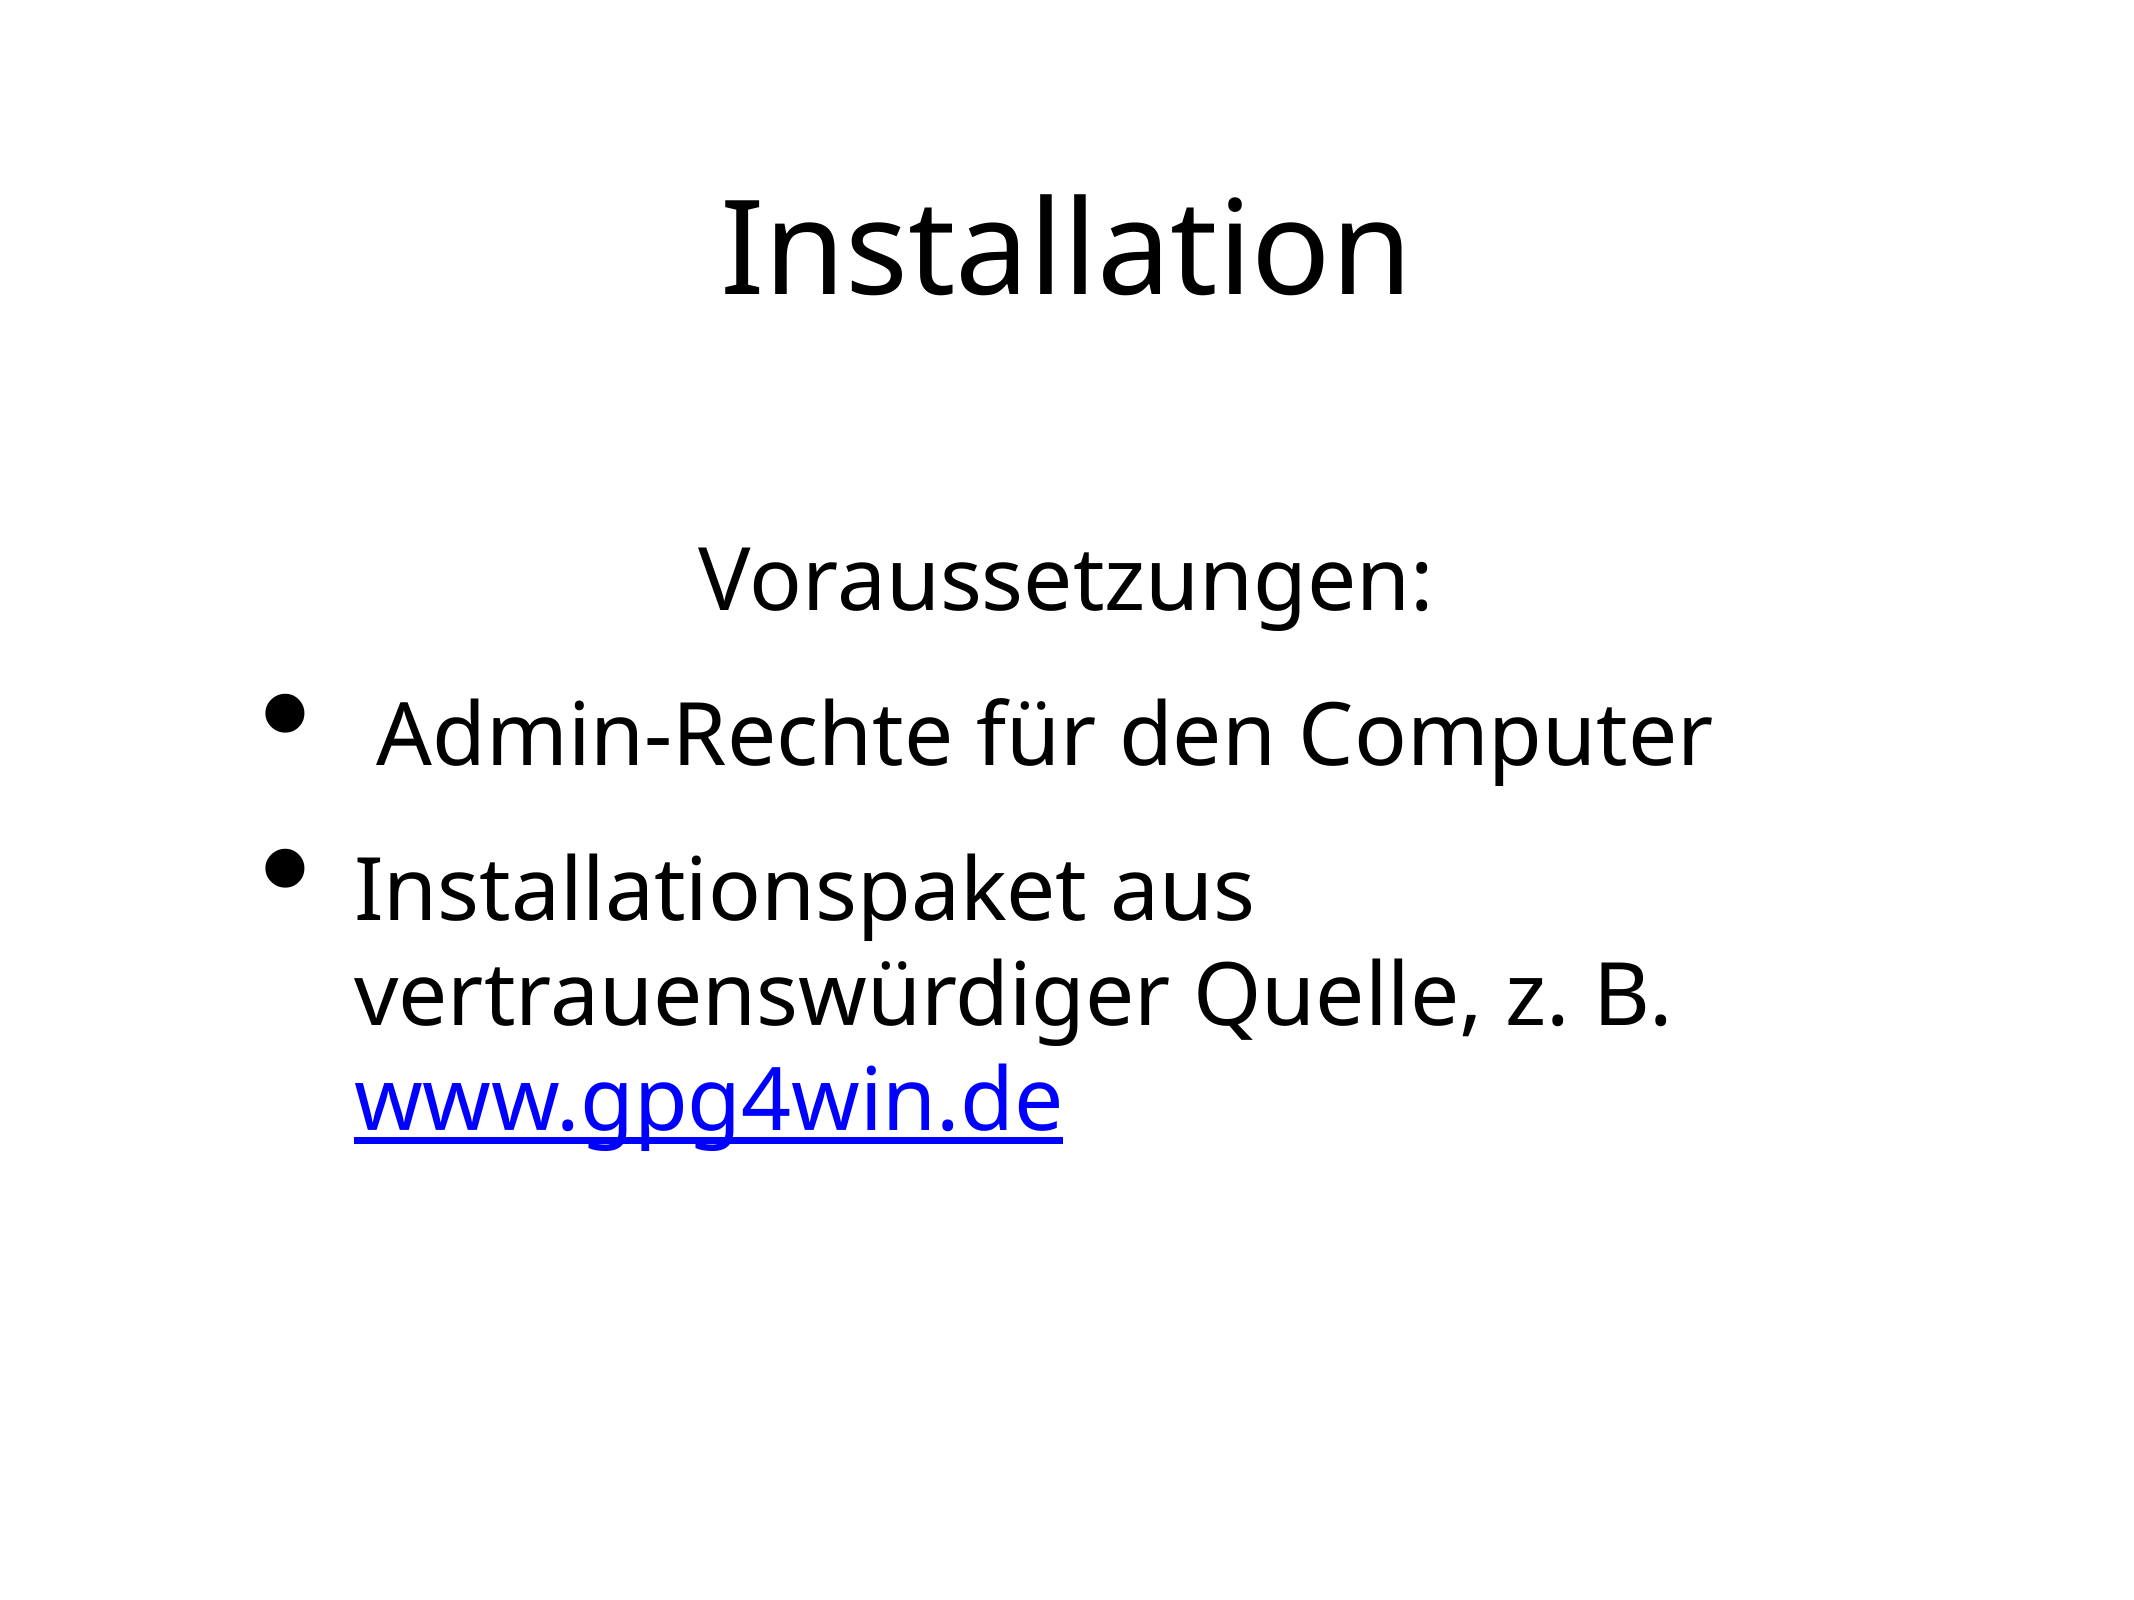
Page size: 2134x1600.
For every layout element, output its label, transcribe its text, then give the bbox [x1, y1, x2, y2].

title Installation [208, 41, 1925, 442]
list Voraussetzungen: Admin-Rechte für den Computer Installationspaket aus vertrauenswürdiger Quelle, z. B. www.gpg4win.de [208, 454, 1925, 1392]
